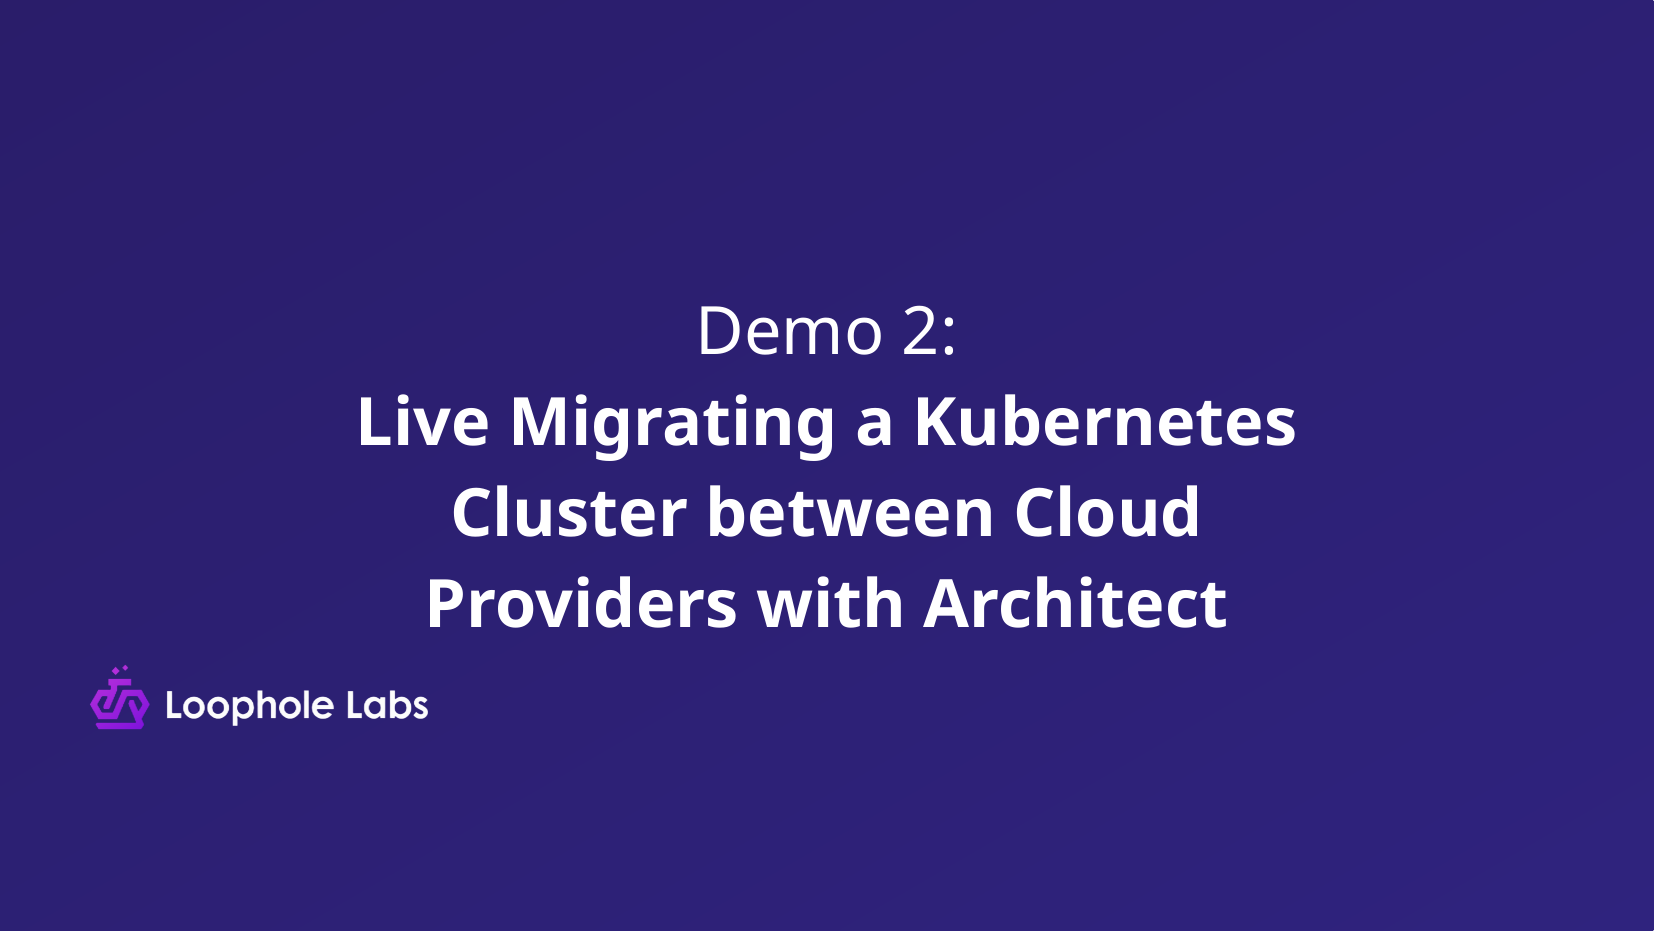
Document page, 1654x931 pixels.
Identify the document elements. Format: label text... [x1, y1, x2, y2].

title Demo 2: Live Migrating a Kubernetes Cluster between Cloud Providers with Architect [300, 263, 1353, 667]
picture [70, 643, 439, 755]
